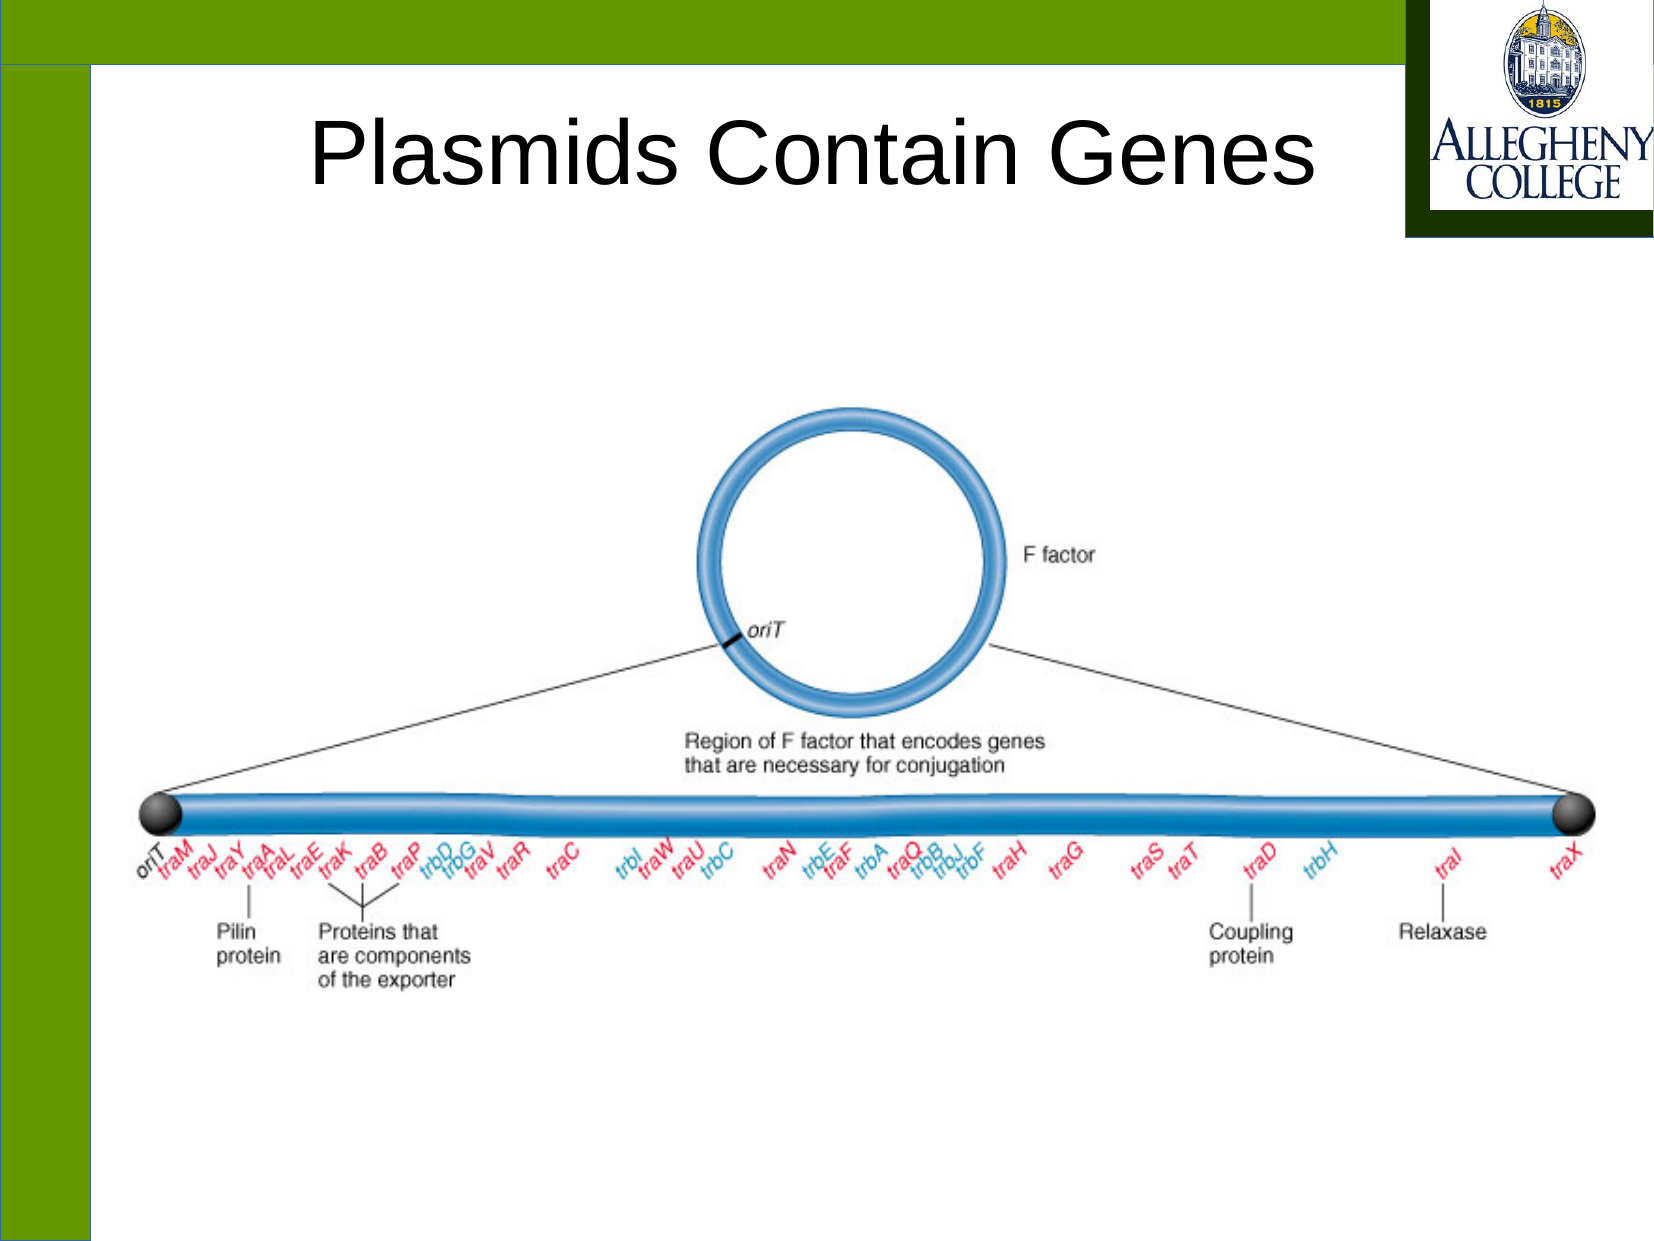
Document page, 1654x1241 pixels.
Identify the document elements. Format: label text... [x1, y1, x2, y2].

text_box [0, 0, 1654, 1241]
title Plasmids Contain Genes [112, 65, 1515, 257]
picture [113, 396, 1611, 1005]
picture [1430, 0, 1654, 210]
